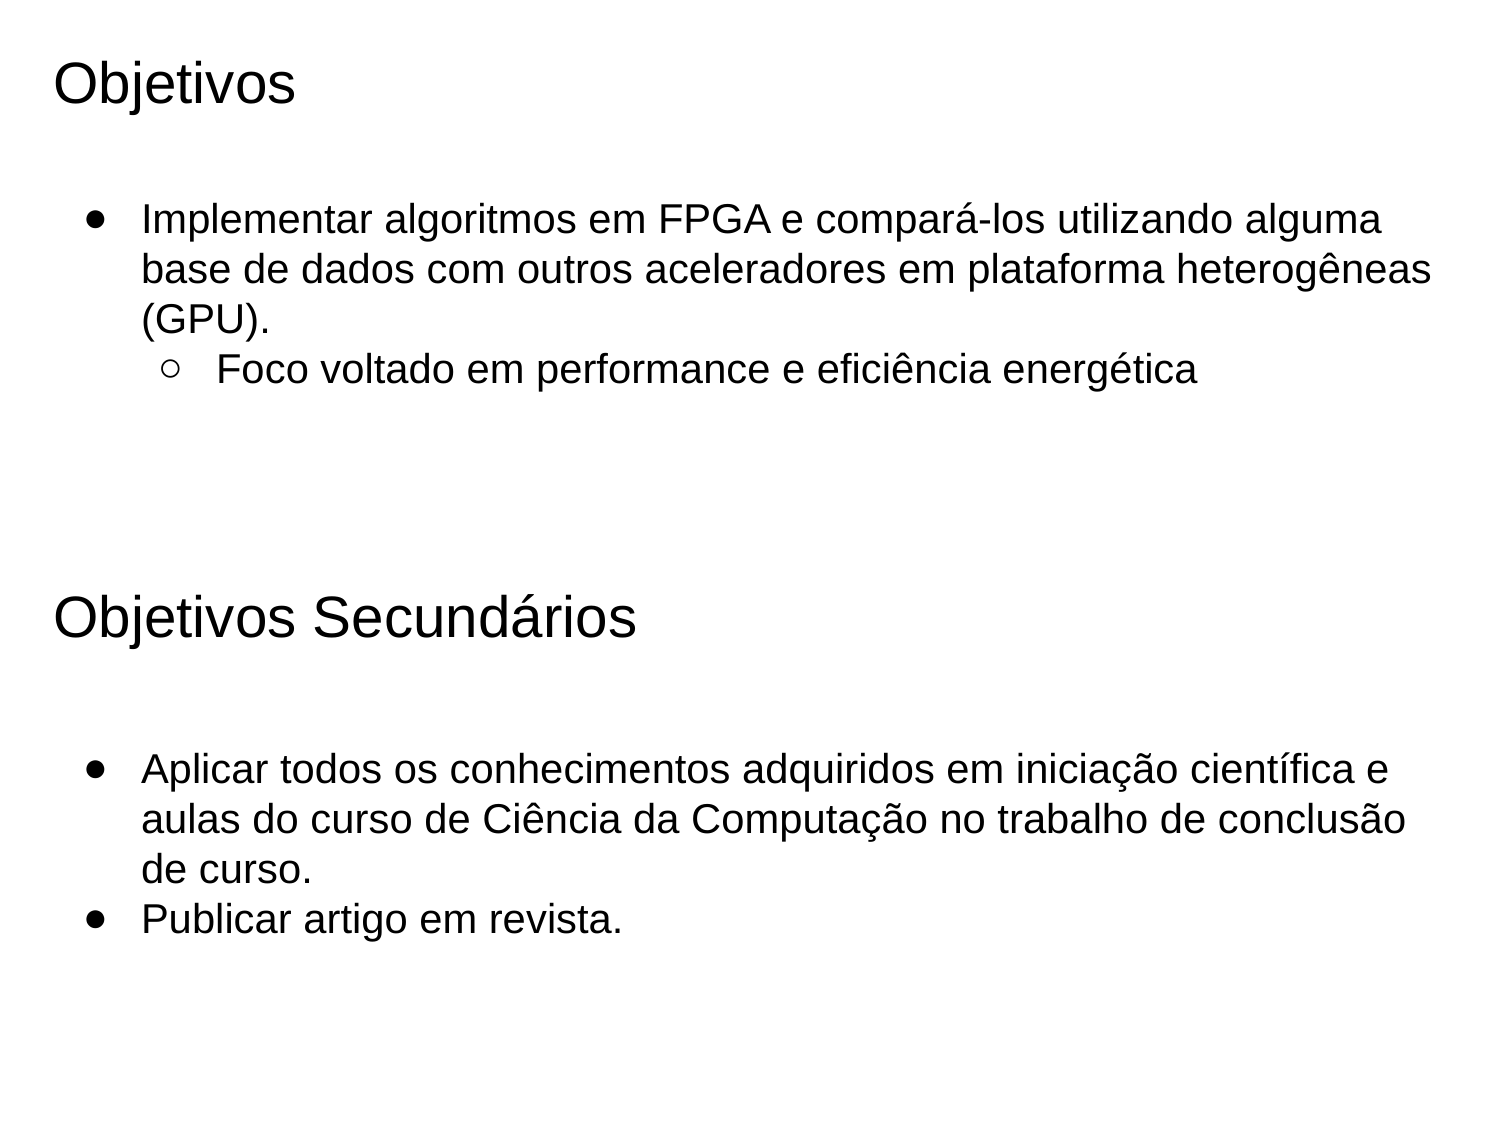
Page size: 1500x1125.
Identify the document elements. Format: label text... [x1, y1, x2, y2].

title Objetivos [38, 30, 1471, 156]
title Objetivos Secundários [38, 563, 1471, 690]
list Implementar algoritmos em FPGA e compará-los utilizando alguma base de dados com outros aceleradores em plataforma heterogêneas (GPU). Foco voltado em performance e eficiência energética [51, 176, 1449, 493]
list Aplicar todos os conhecimentos adquiridos em iniciação científica e aulas do curso de Ciência da Computação no trabalho de conclusão de curso. Publicar artigo em revista. [51, 726, 1449, 1066]
